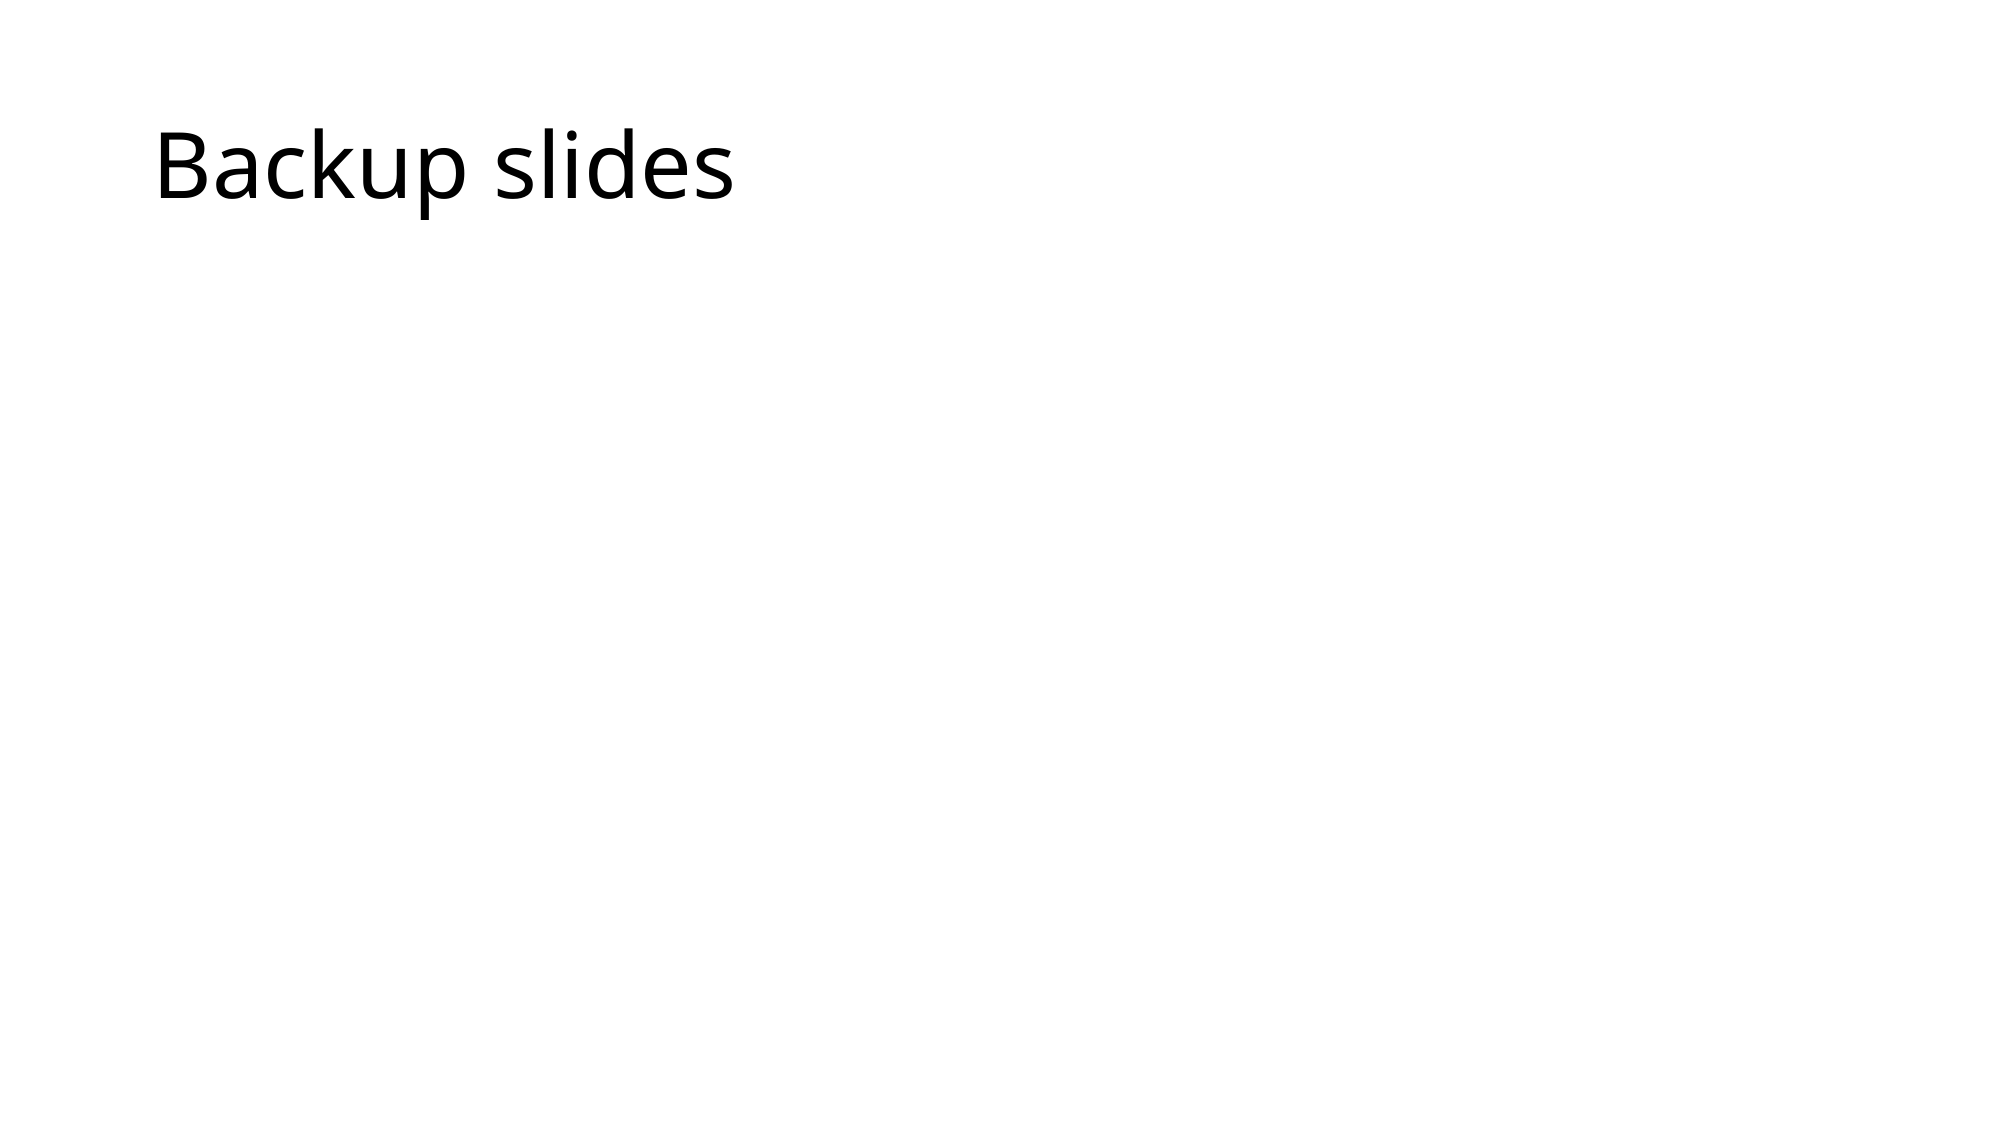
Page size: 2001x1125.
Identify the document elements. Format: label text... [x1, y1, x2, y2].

title Backup slides [137, 59, 1863, 278]
